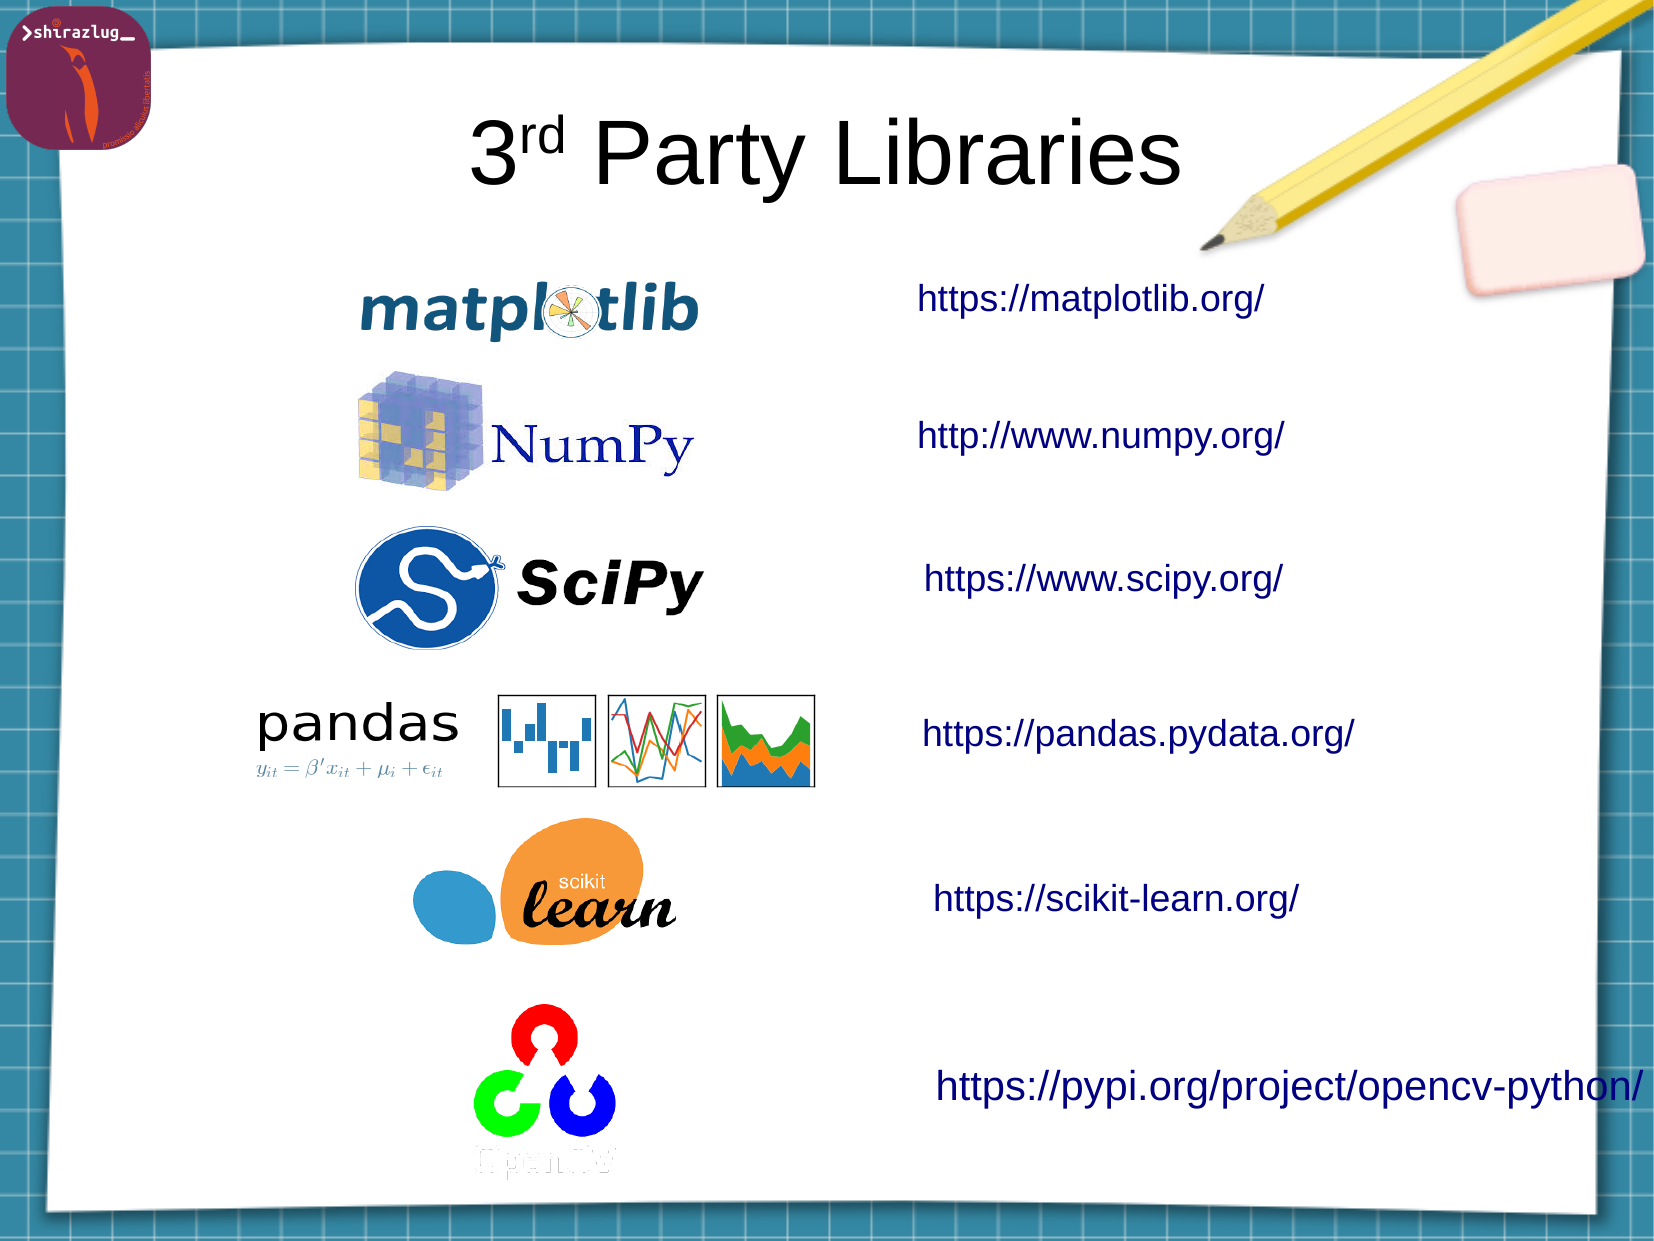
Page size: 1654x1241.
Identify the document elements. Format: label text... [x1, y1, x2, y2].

title 3rd Party Libraries [82, 49, 1571, 257]
picture [0, 0, 1654, 1241]
text_box http://www.numpy.org/ [902, 407, 1608, 478]
text_box https://pypi.org/project/opencv-python/ [920, 1054, 1654, 1117]
text_box https://www.scipy.org/ [909, 550, 1465, 621]
text_box https://pandas.pydata.org/ [907, 704, 1501, 775]
text_box https://scikit-learn.org/ [918, 870, 1542, 941]
text_box https://matplotlib.org/ [902, 270, 1518, 341]
